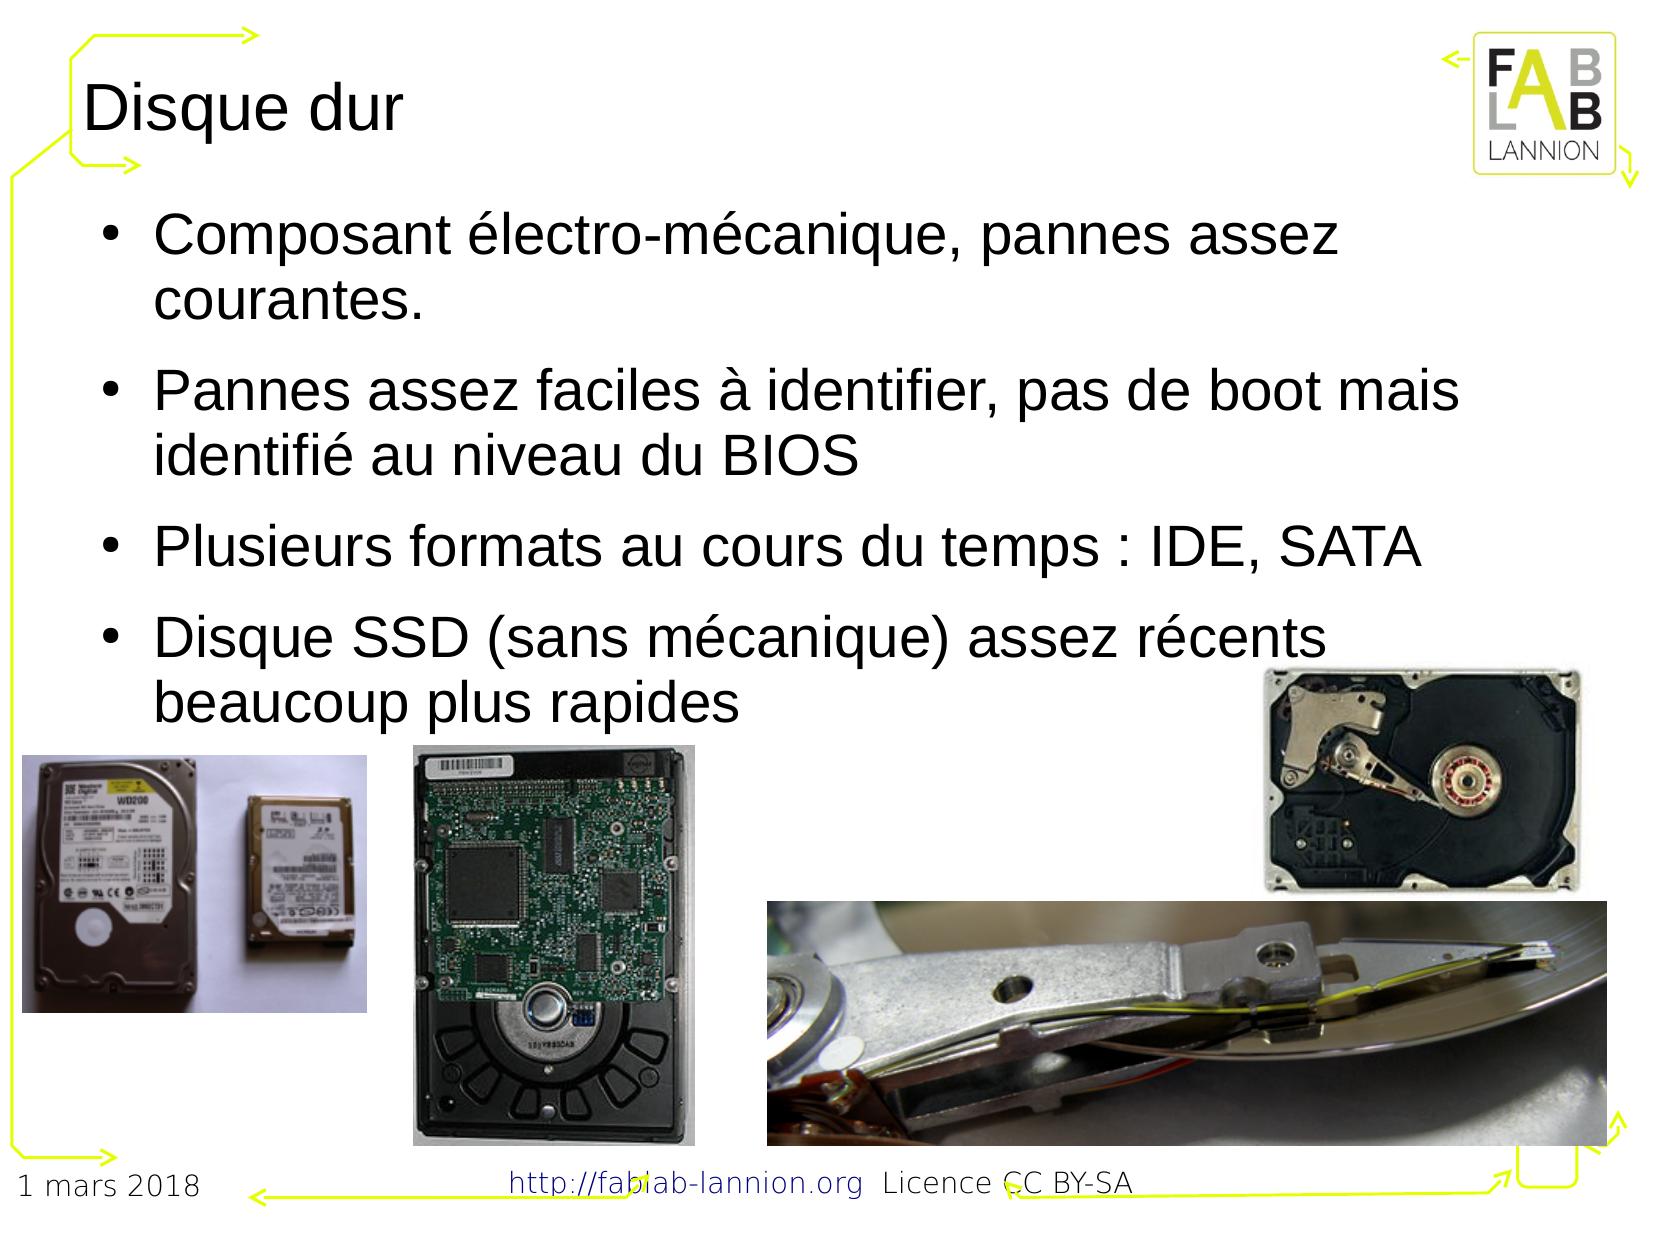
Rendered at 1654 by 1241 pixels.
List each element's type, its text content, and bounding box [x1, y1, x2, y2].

picture [413, 745, 695, 1146]
title Disque dur [82, 49, 1441, 166]
list Composant électro-mécanique, pannes assez courantes. Pannes assez faciles à identifier, pas de boot mais identifié au niveau du BIOS Plusieurs formats au cours du temps : IDE, SATA Disque SSD (sans mécanique) assez récents beaucoup plus rapides [82, 202, 1571, 922]
picture [1470, 29, 1619, 178]
picture [22, 755, 367, 1013]
picture [767, 661, 1607, 1146]
